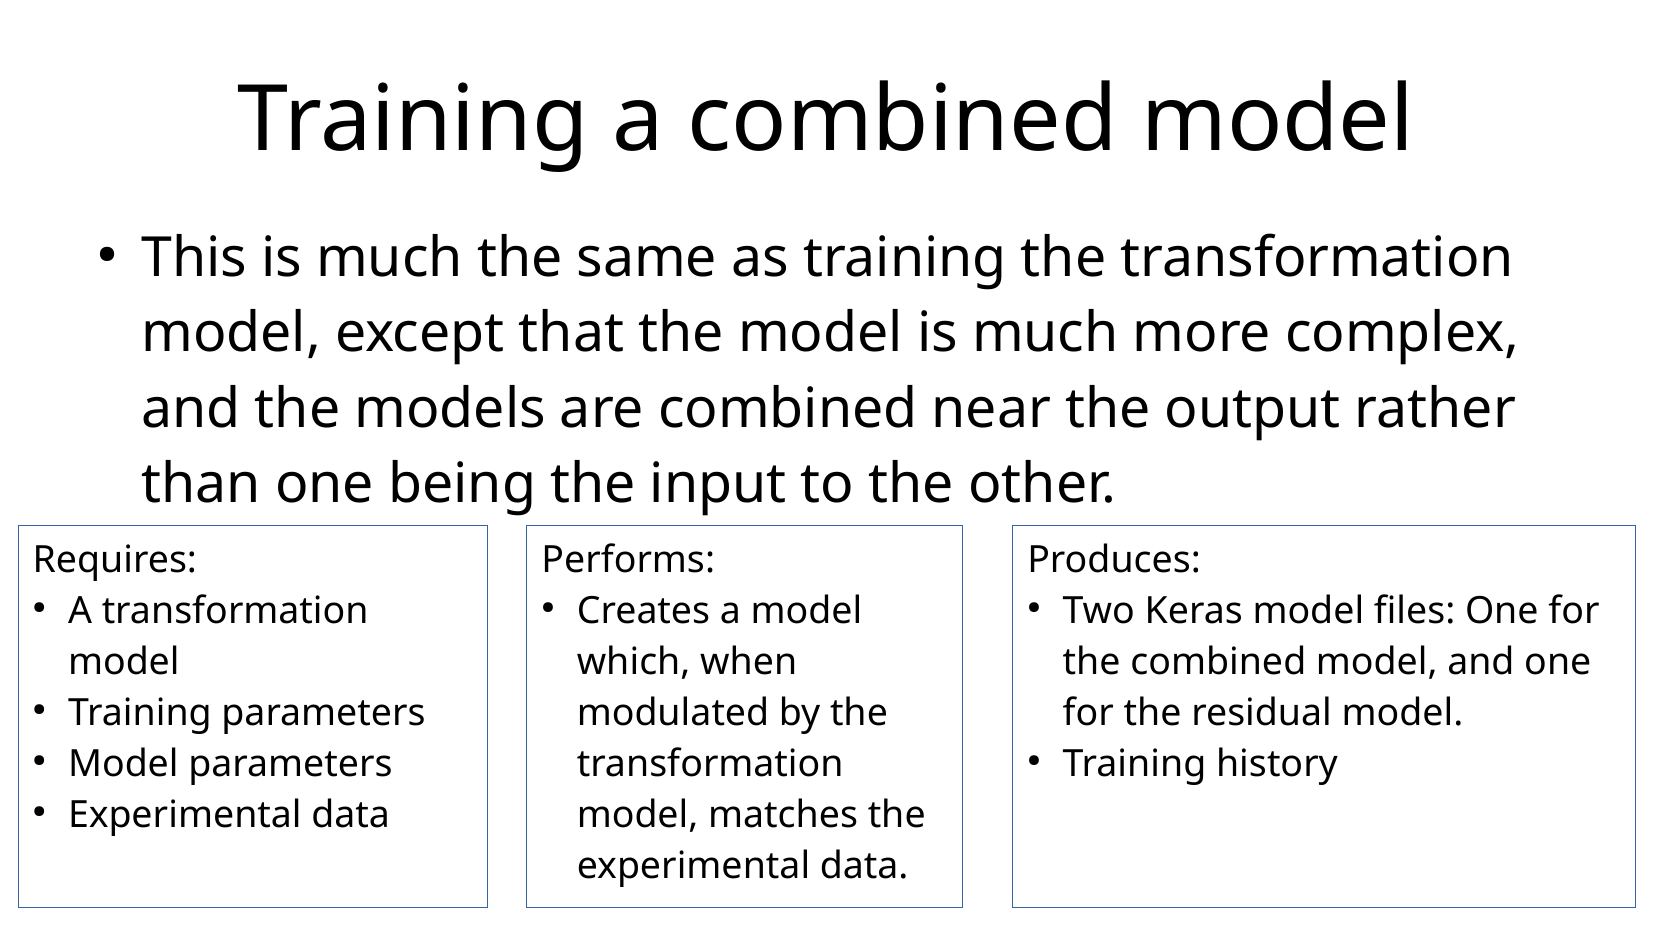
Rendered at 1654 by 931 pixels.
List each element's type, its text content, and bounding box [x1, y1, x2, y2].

list This is much the same as training the transformation model, except that the model is much more complex, and the models are combined near the output rather than one being the input to the other. [82, 217, 1571, 526]
text_box Requires: A transformation model Training parameters Model parameters Experimental data [18, 525, 488, 908]
text_box Performs: Creates a model which, when modulated by the transformation model, matches the experimental data. [526, 525, 963, 908]
title Training a combined model [82, 37, 1571, 193]
text_box Produces: Two Keras model files: One for the combined model, and one for the residual model. Training history [1012, 525, 1636, 908]
